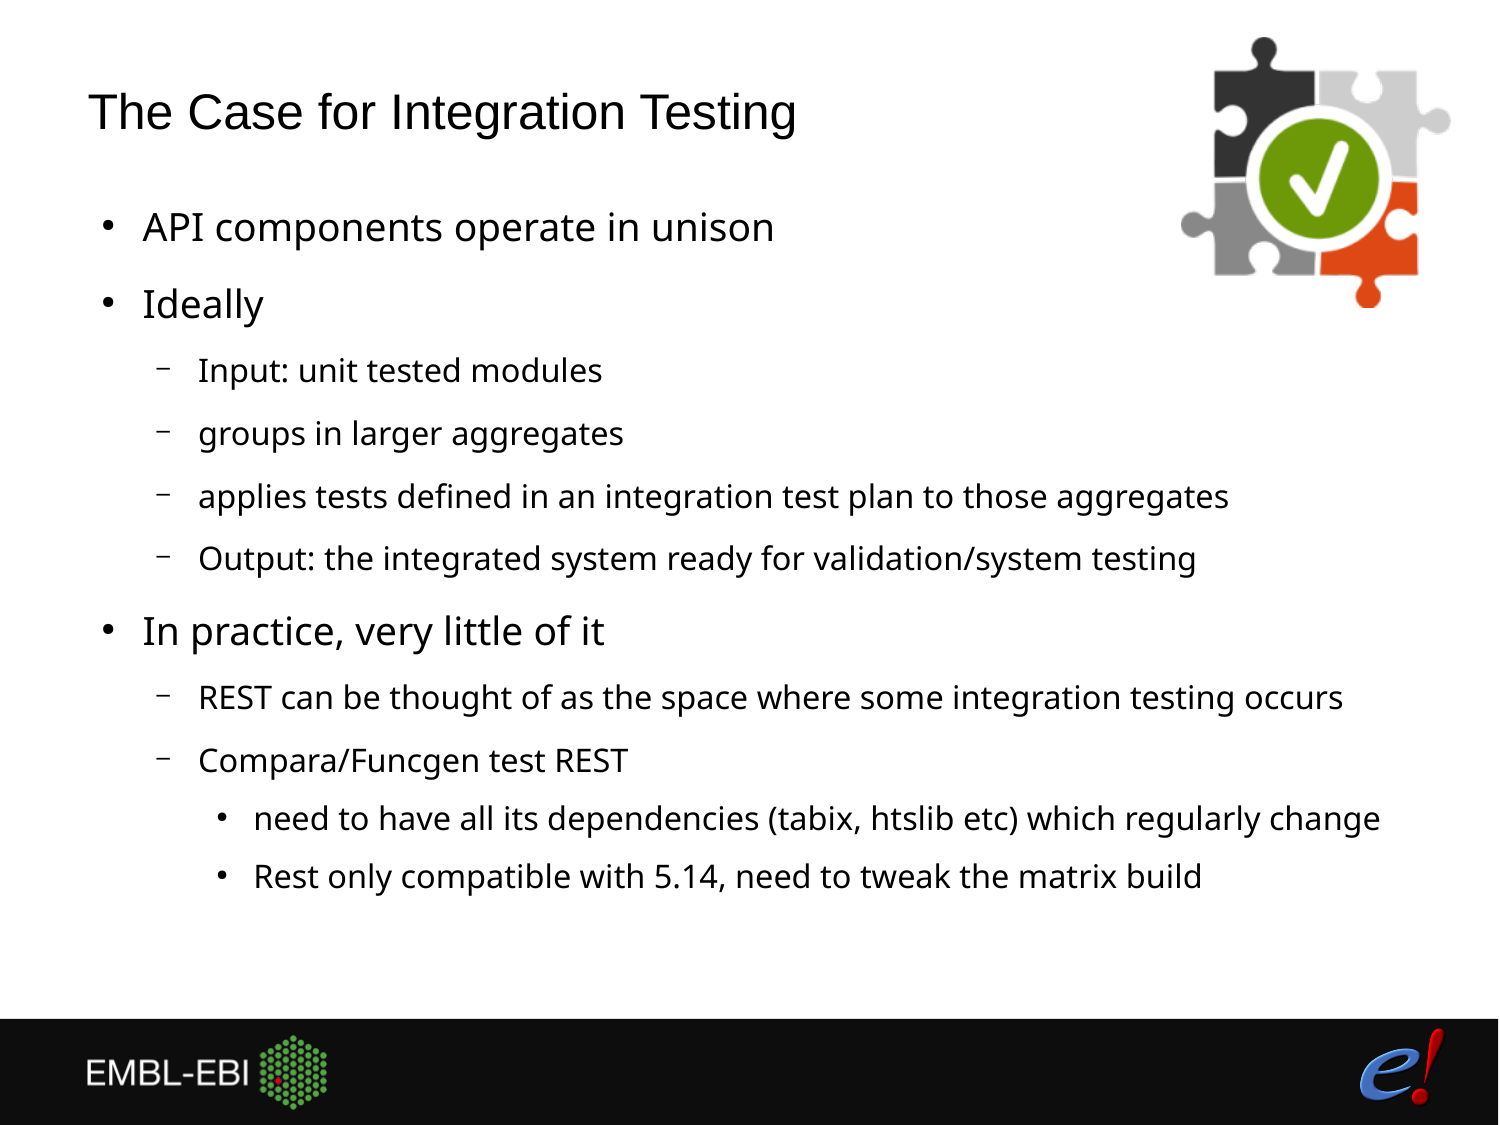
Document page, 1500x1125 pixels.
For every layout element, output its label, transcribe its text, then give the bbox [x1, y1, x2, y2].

title The Case for Integration Testing [87, 50, 1181, 175]
picture [87, 1035, 327, 1110]
picture [1181, 37, 1451, 308]
picture [1357, 1026, 1448, 1112]
list API components operate in unison Ideally Input: unit tested modules groups in larger aggregates applies tests defined in an integration test plan to those aggregates Output: the integrated system ready for validation/system testing In practice, very little of it REST can be thought of as the space where some integration testing occurs Compara/Funcgen test REST need to have all its dependencies (tabix, htslib etc) which regularly change Rest only compatible with 5.14, need to tweak the matrix build [87, 200, 1425, 914]
